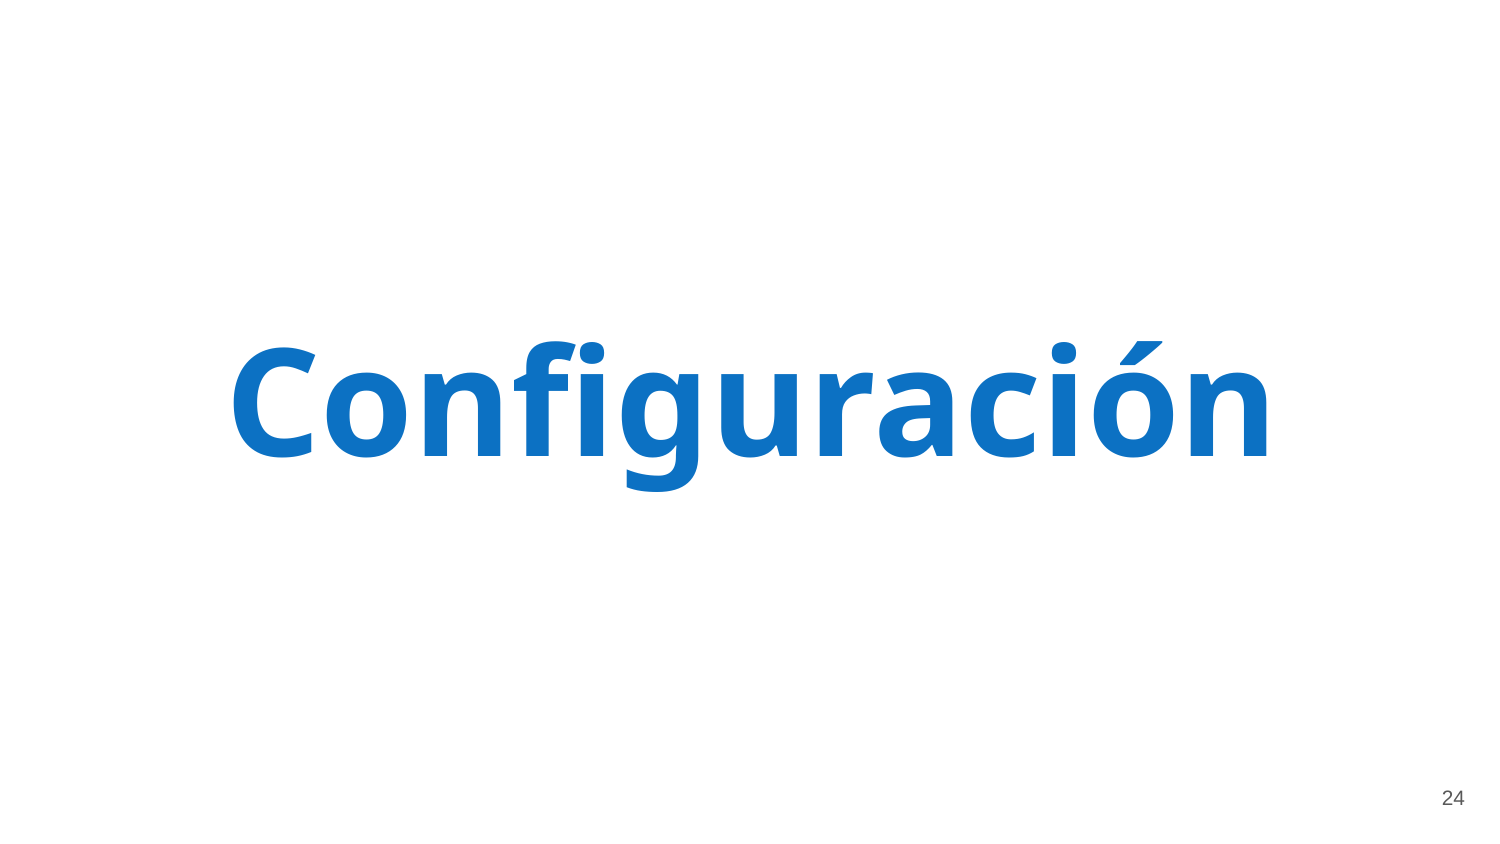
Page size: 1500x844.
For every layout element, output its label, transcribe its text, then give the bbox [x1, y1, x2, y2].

slide_number <number> [1389, 764, 1480, 830]
title Configuración [54, 302, 1449, 491]
